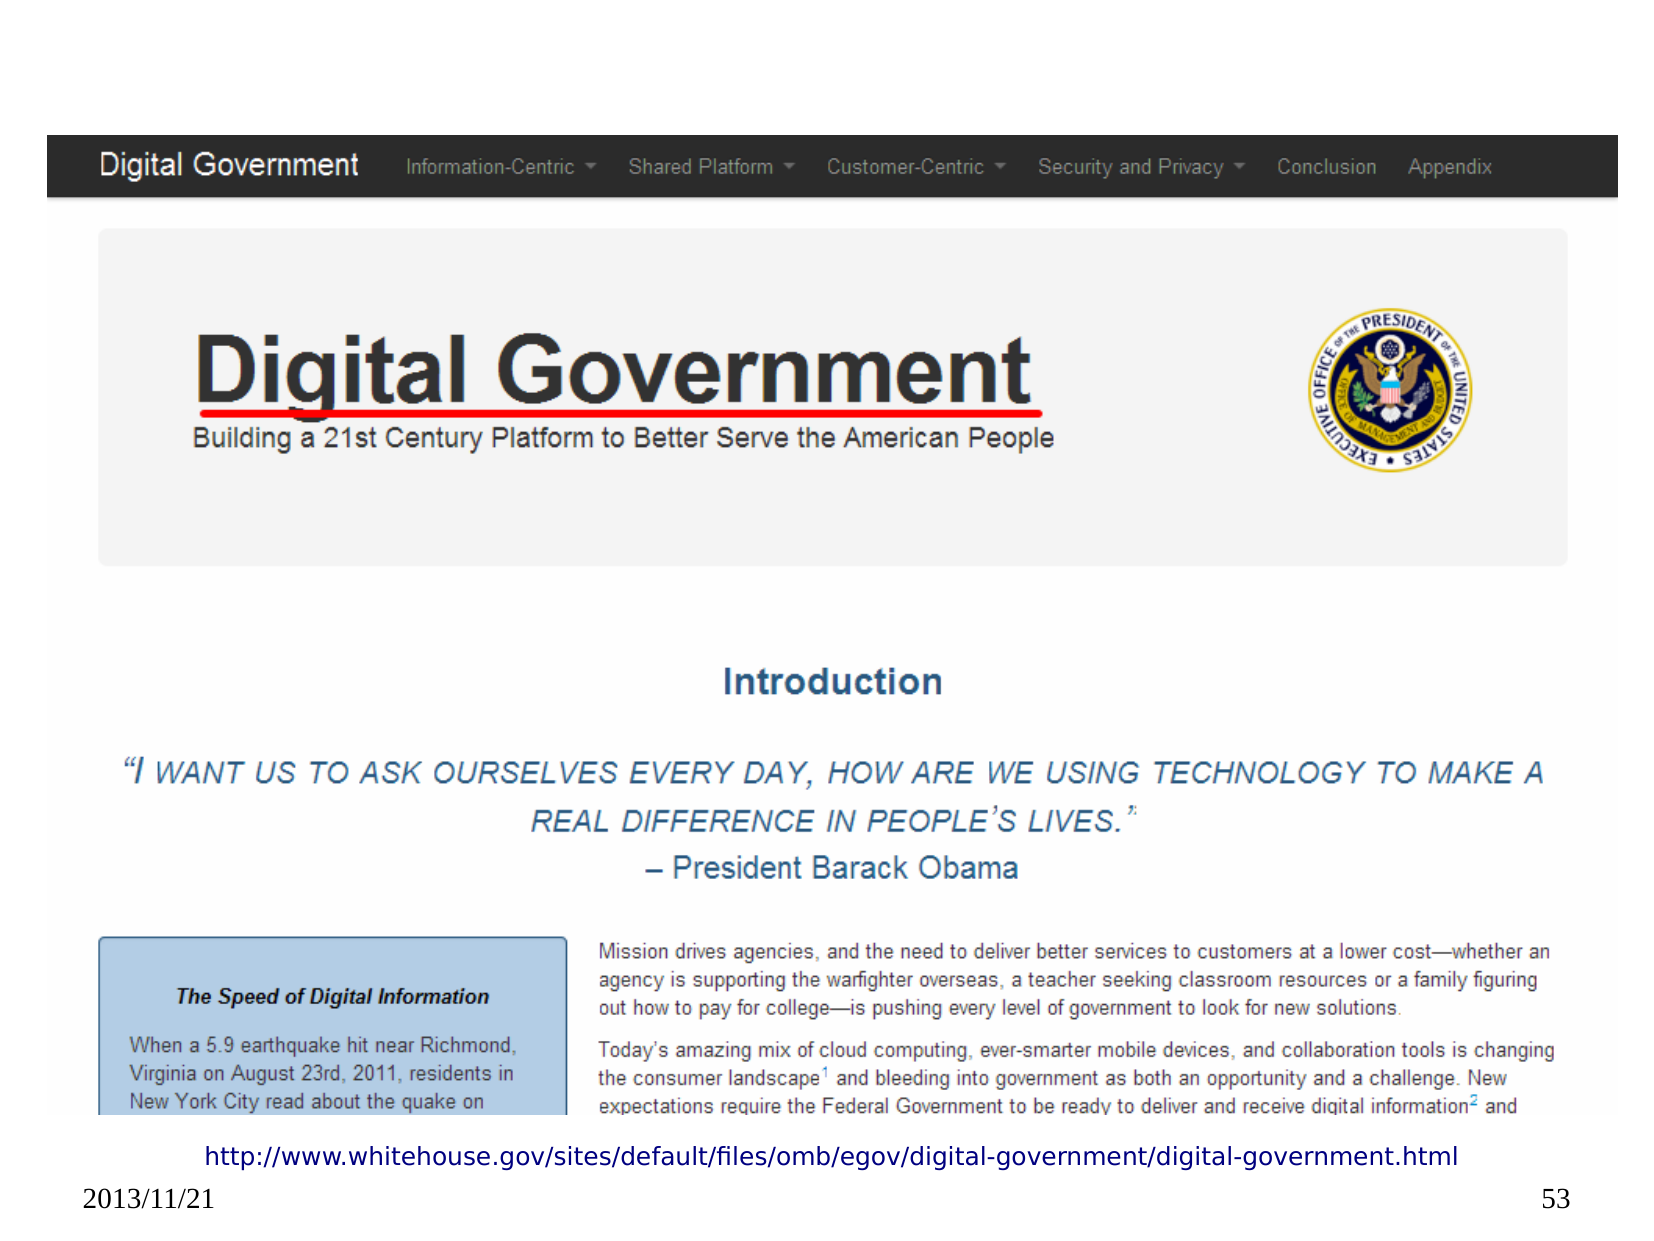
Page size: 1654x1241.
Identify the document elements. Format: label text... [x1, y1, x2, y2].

text_box http://www.whitehouse.gov/sites/default/files/omb/egov/digital-government/digital-government.html [0, 1134, 1654, 1238]
picture [47, 135, 1618, 1115]
